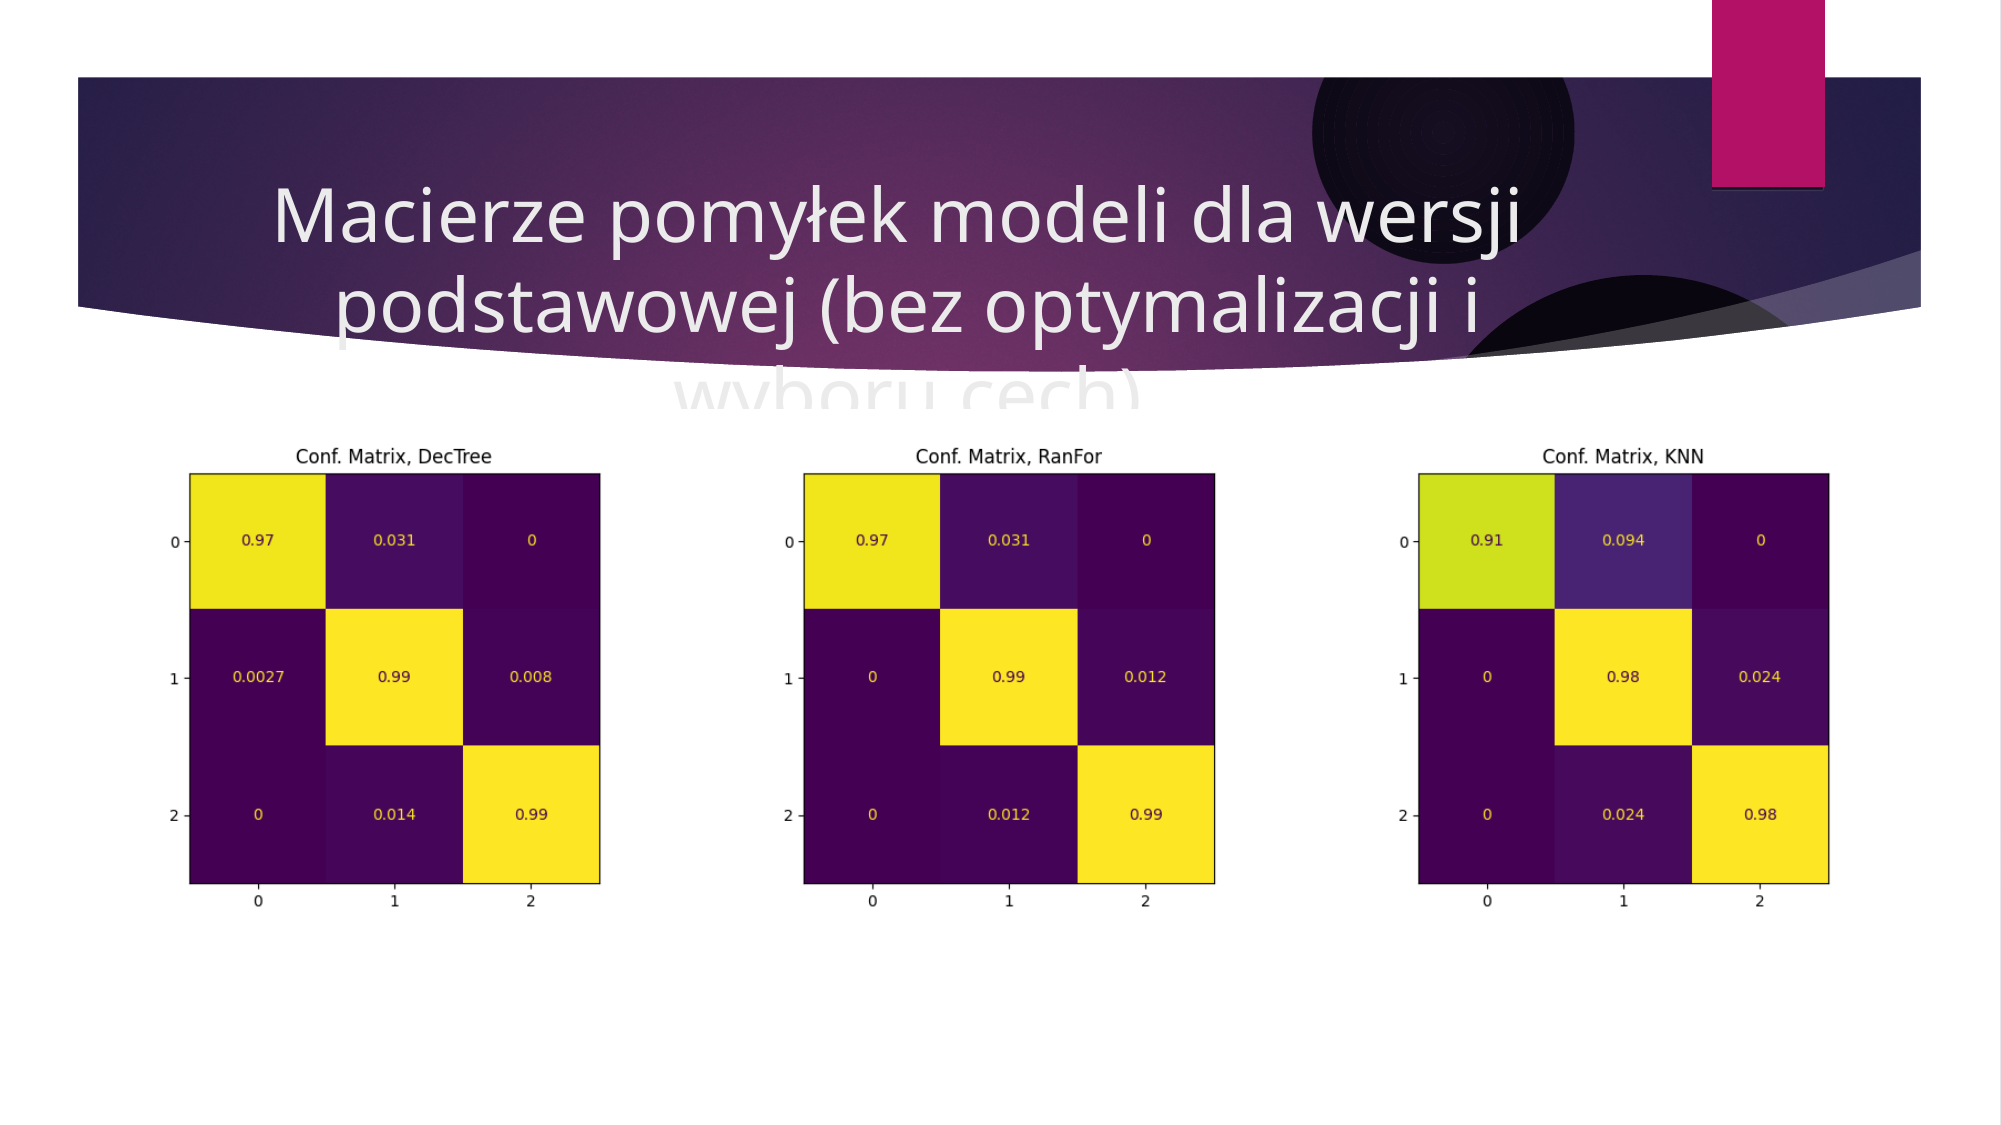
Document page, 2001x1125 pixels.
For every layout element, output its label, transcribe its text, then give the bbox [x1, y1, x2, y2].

picture [31, 409, 1969, 942]
title Macierze pomyłek modeli dla wersji podstawowej (bez optymalizacji i wyboru cech) [189, 159, 1627, 276]
